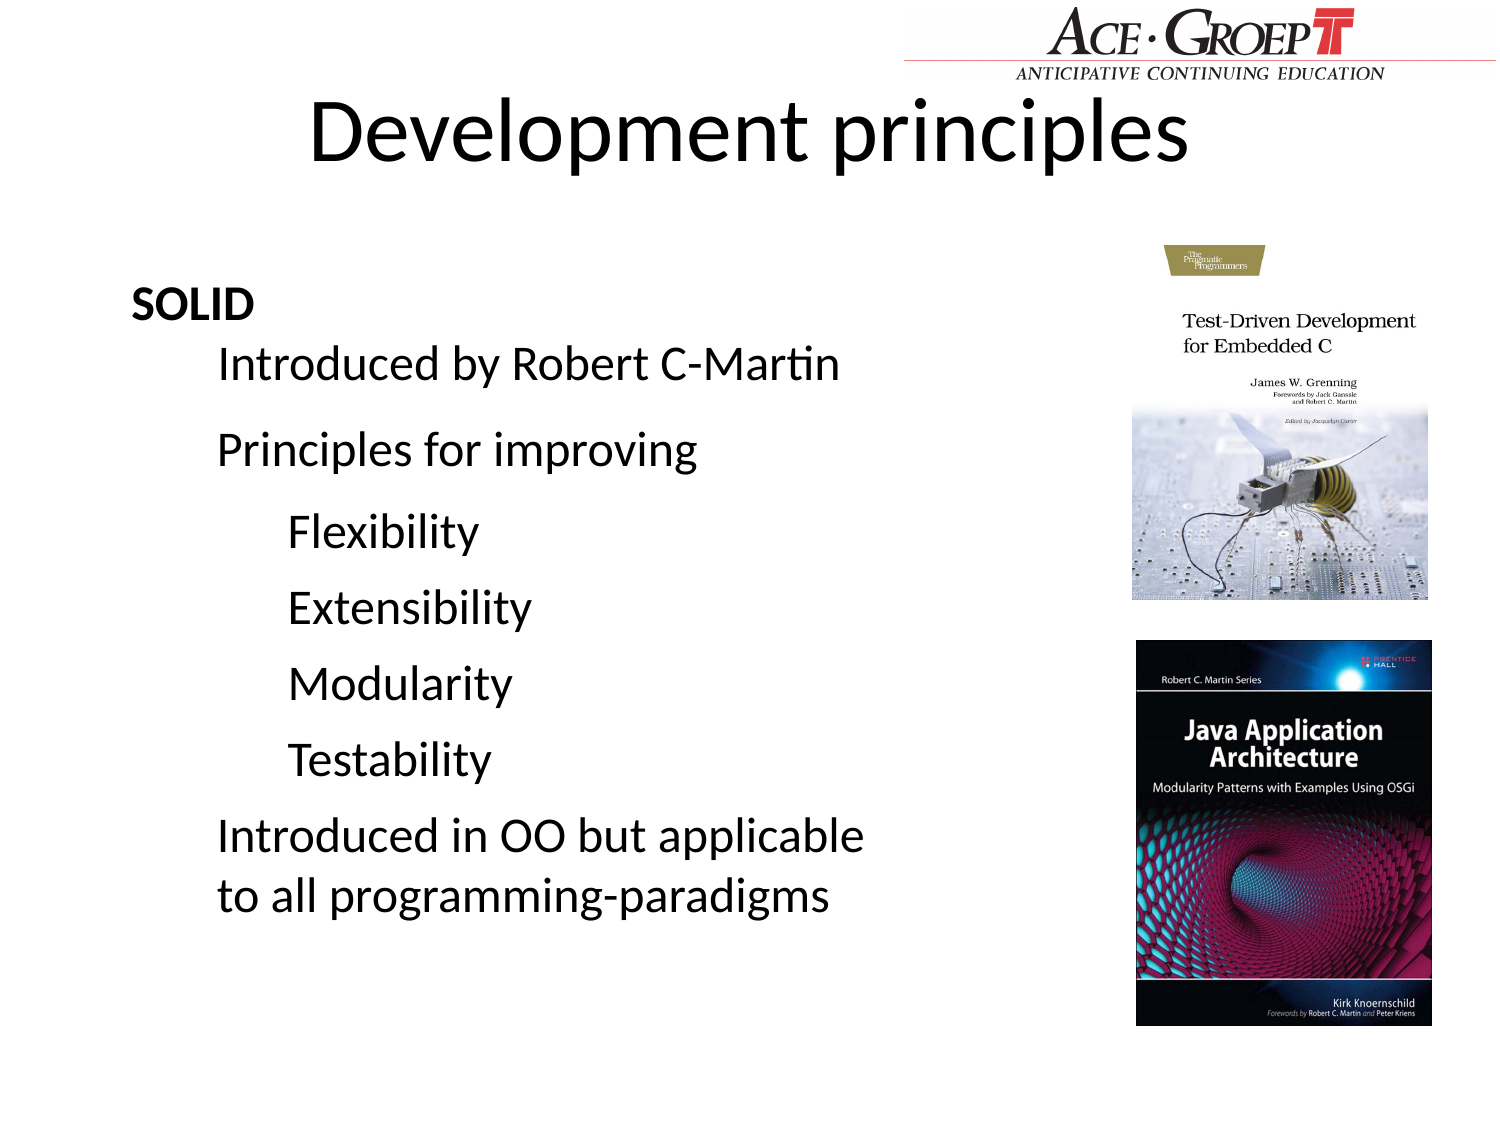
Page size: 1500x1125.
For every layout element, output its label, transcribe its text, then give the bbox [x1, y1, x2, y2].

picture [904, 7, 1496, 80]
picture [1132, 245, 1428, 600]
picture [1136, 640, 1432, 1026]
list SOLID Introduced by Robert C-Martin Principles for improving Flexibility Extensibility Modularity Testability Introduced in OO but applicable to all programming-paradigms [60, 262, 1411, 1006]
title Development principles [75, 45, 1425, 233]
